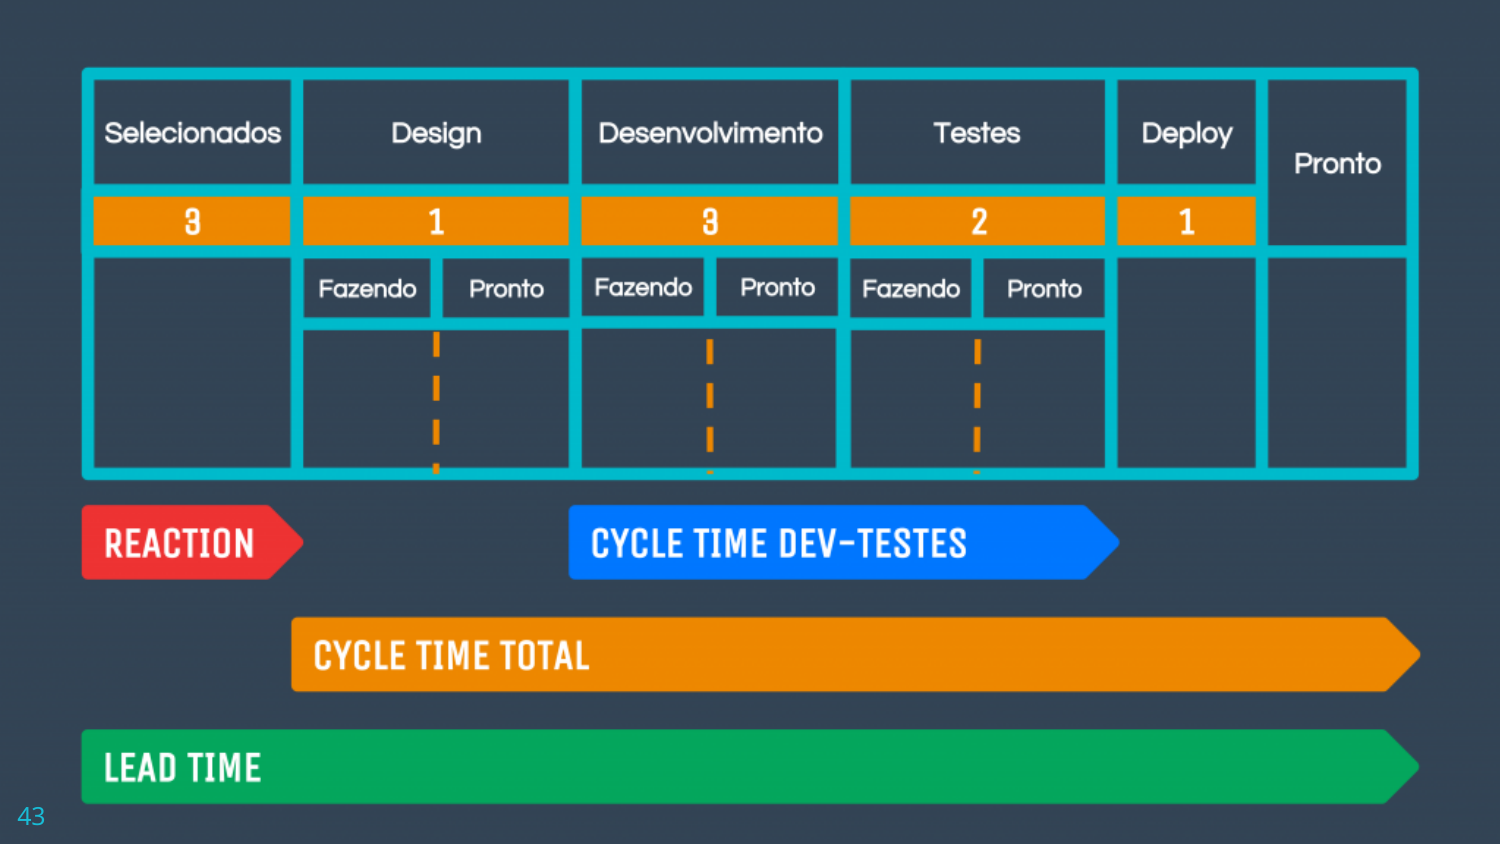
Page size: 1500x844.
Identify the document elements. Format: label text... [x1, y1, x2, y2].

text_box 43 [2, 785, 93, 844]
picture [0, 0, 1500, 844]
